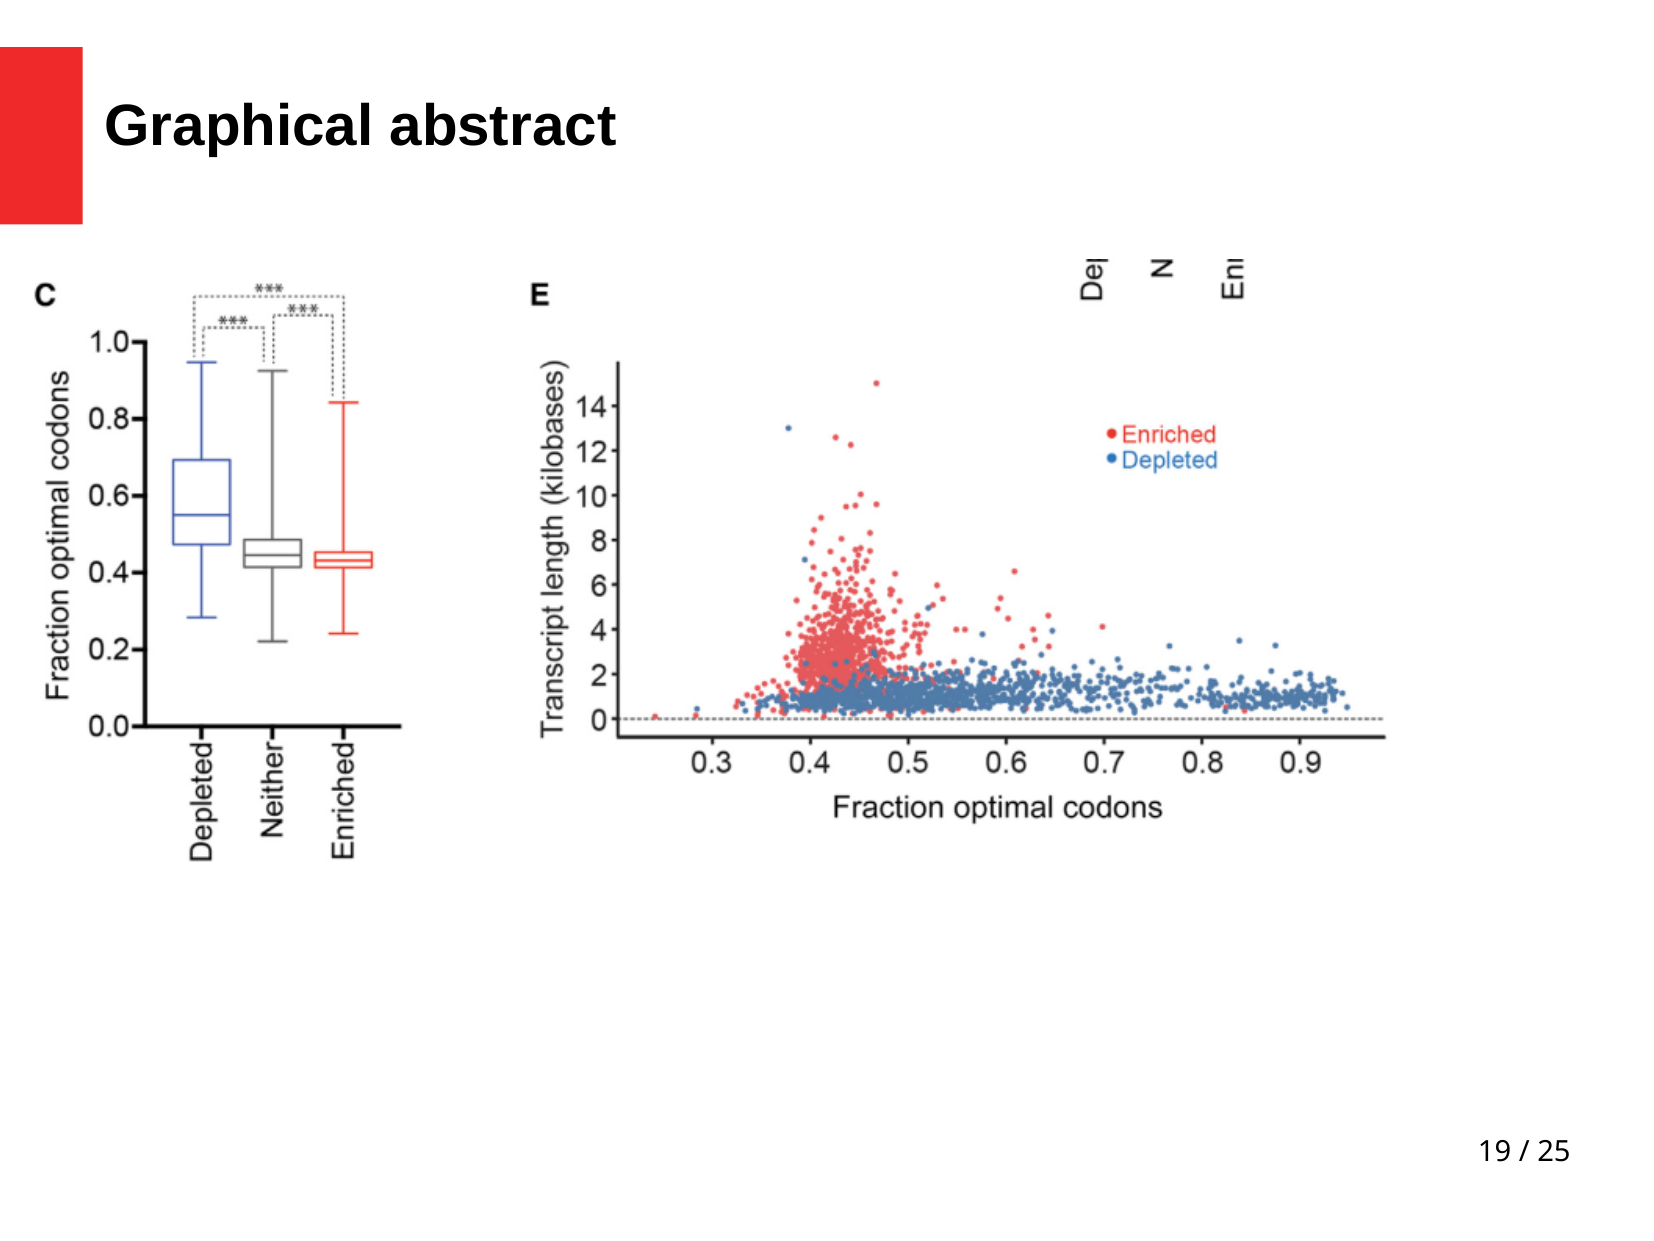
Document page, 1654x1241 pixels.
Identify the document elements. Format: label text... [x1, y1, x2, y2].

picture [0, 259, 1393, 863]
text_box Graphical abstract [90, 85, 1561, 166]
